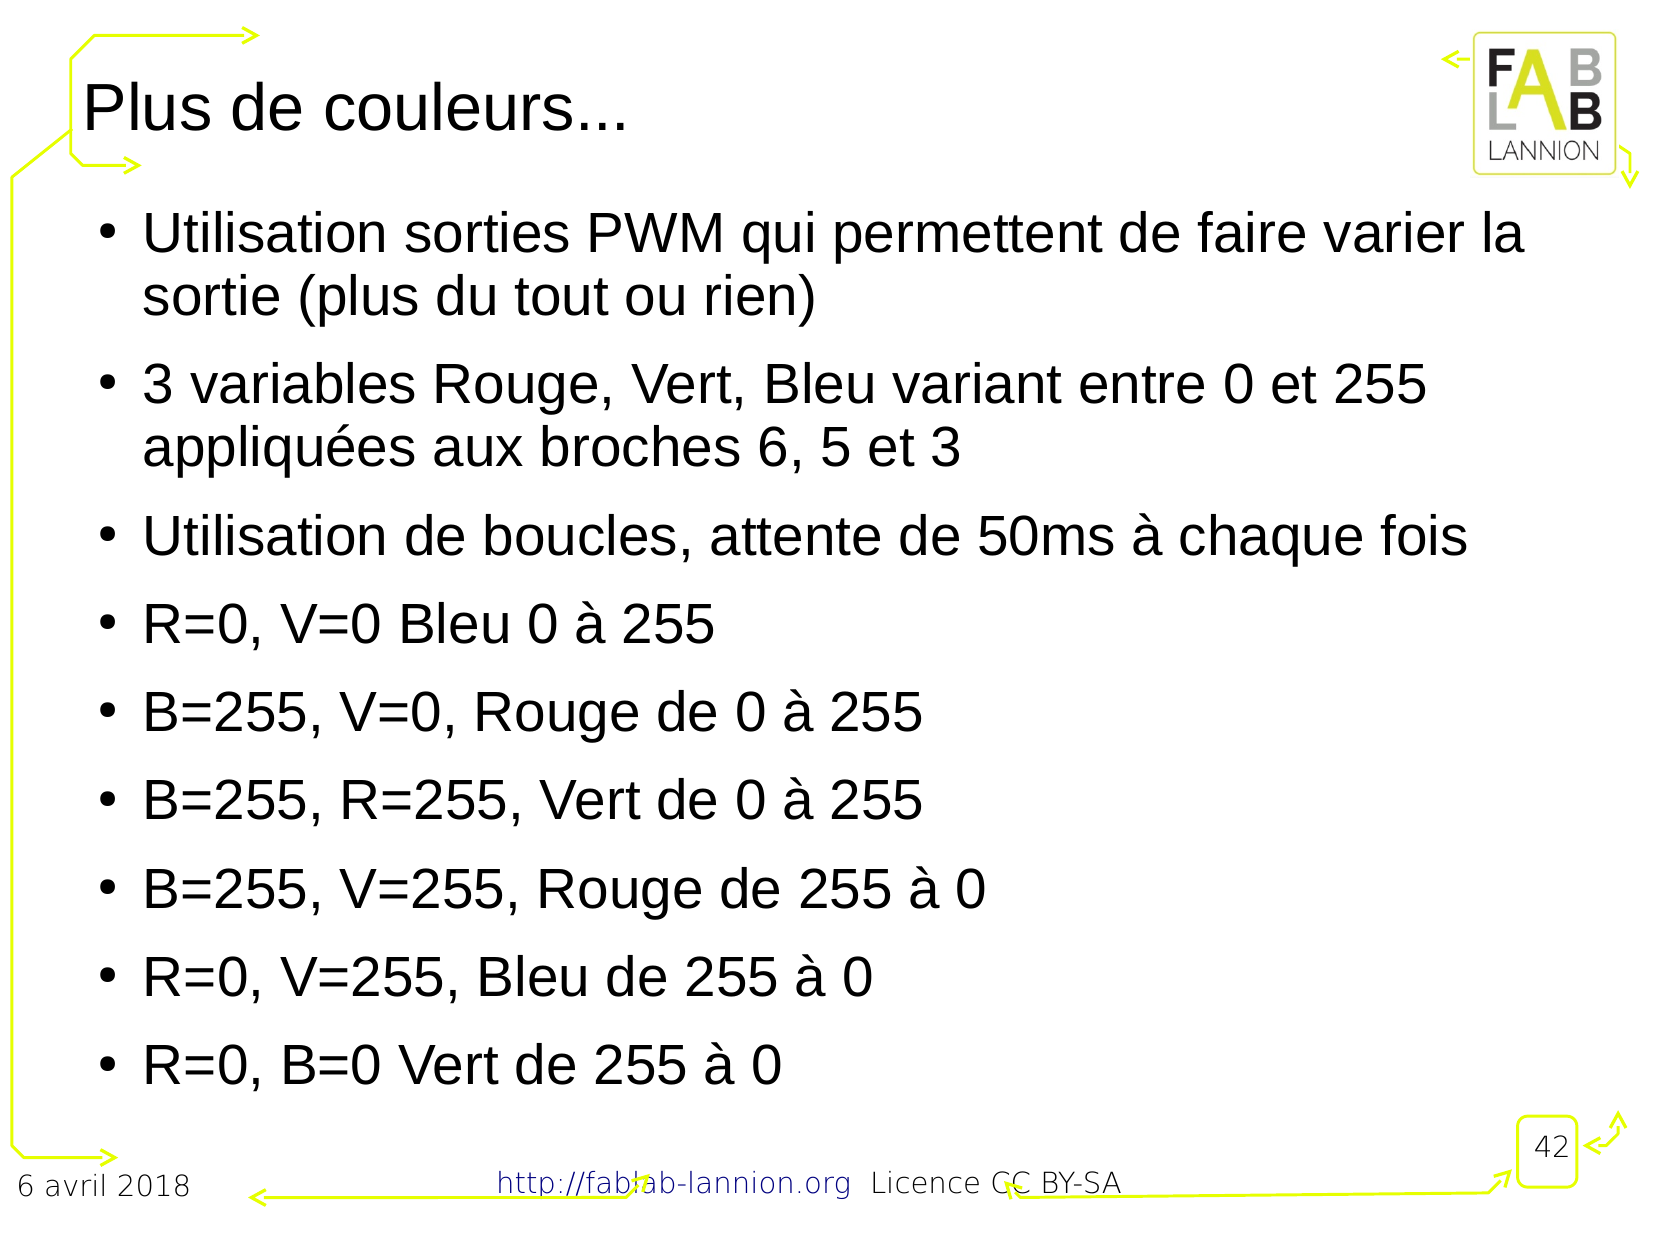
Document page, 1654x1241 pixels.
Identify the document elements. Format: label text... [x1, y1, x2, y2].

title Plus de couleurs... [82, 49, 1441, 166]
picture [1470, 29, 1619, 178]
list Utilisation sorties PWM qui permettent de faire varier la sortie (plus du tout ou rien) 3 variables Rouge, Vert, Bleu variant entre 0 et 255 appliquées aux broches 6, 5 et 3 Utilisation de boucles, attente de 50ms à chaque fois R=0, V=0 Bleu 0 à 255 B=255, V=0, Rouge de 0 à 255 B=255, R=255, Vert de 0 à 255 B=255, V=255, Rouge de 255 à 0 R=0, V=255, Bleu de 255 à 0 R=0, B=0 Vert de 255 à 0 [82, 200, 1571, 1099]
